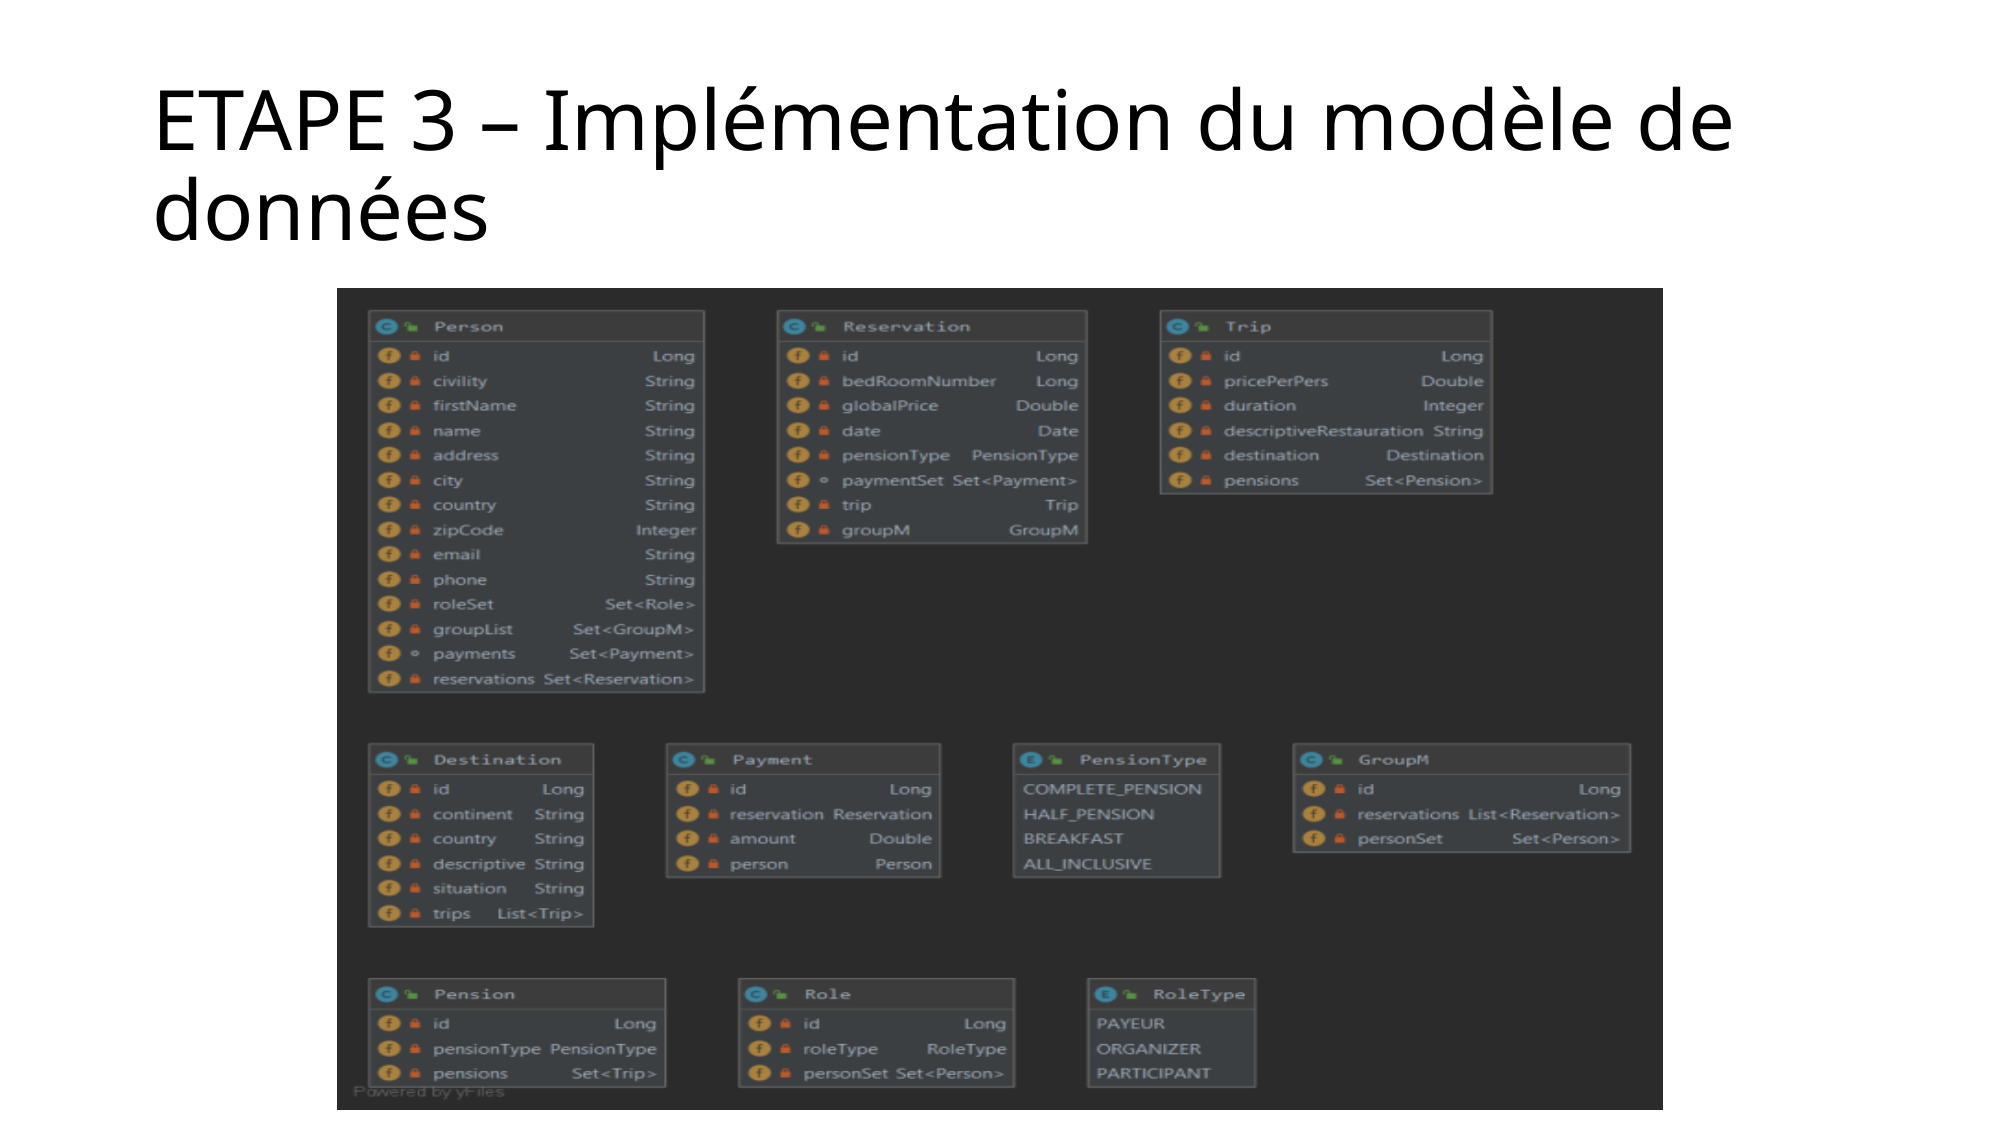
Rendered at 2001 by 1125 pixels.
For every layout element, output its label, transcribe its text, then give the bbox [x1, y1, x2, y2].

title ETAPE 3 – Implémentation du modèle de données [137, 59, 1863, 278]
picture [337, 288, 1663, 1110]
